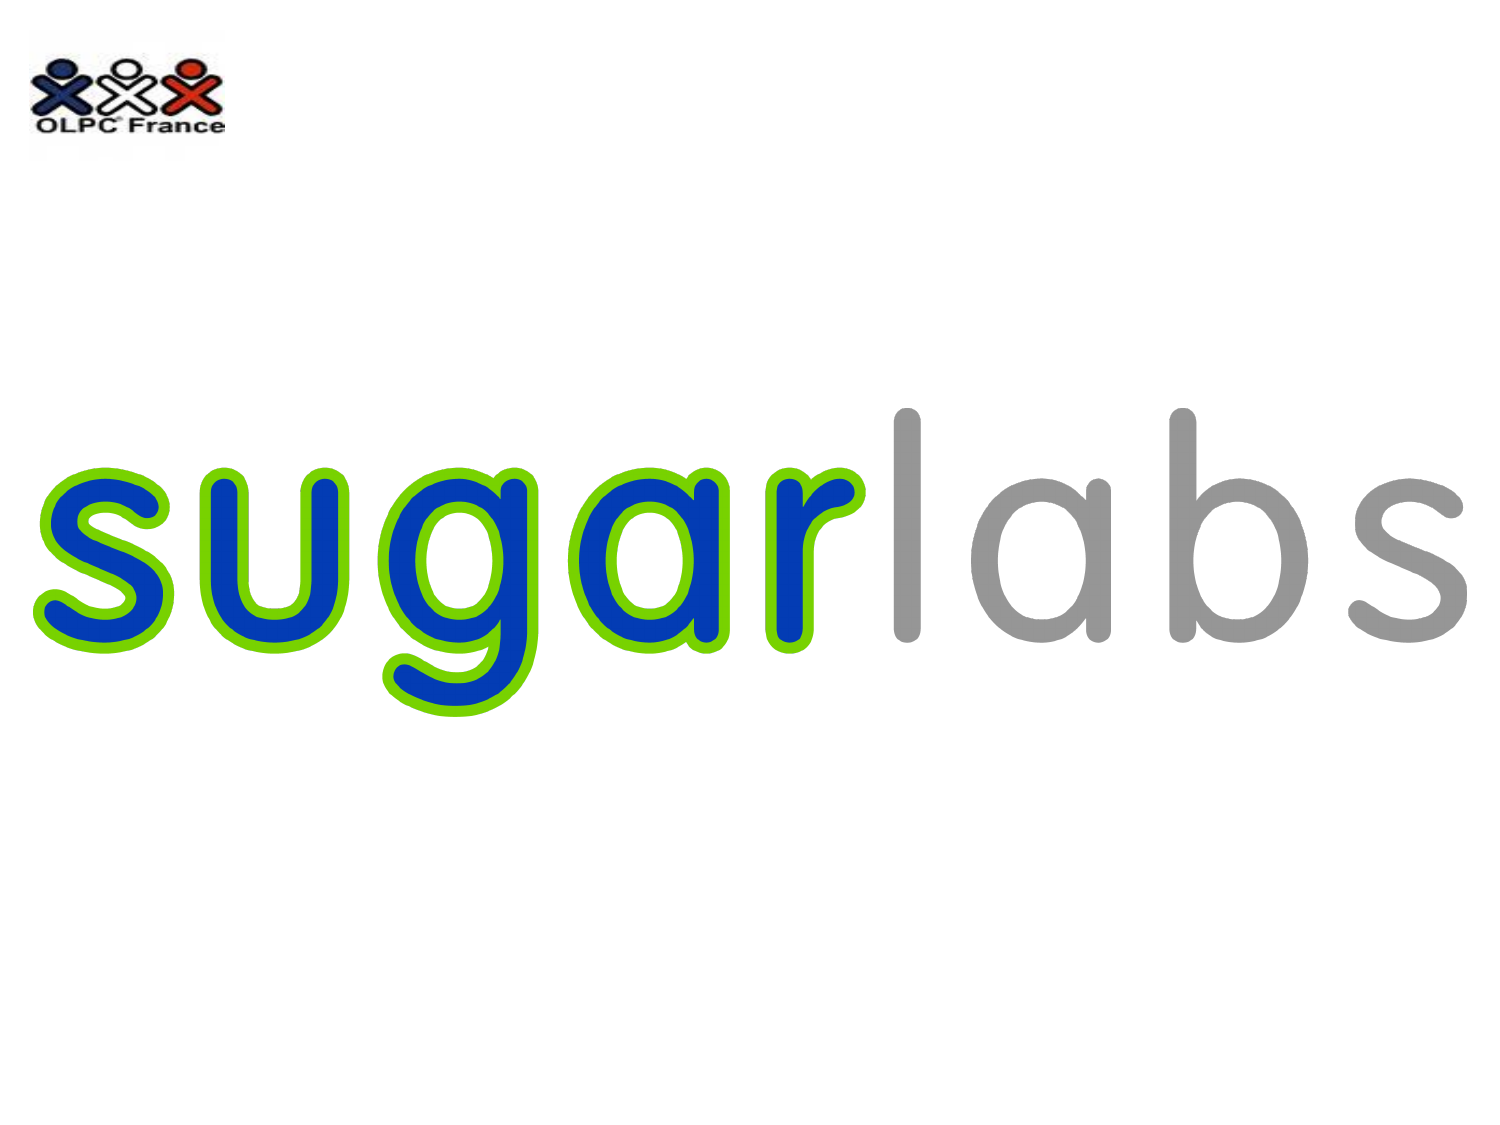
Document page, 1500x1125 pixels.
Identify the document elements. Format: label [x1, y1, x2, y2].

picture [33, 408, 1467, 717]
picture [29, 30, 225, 161]
